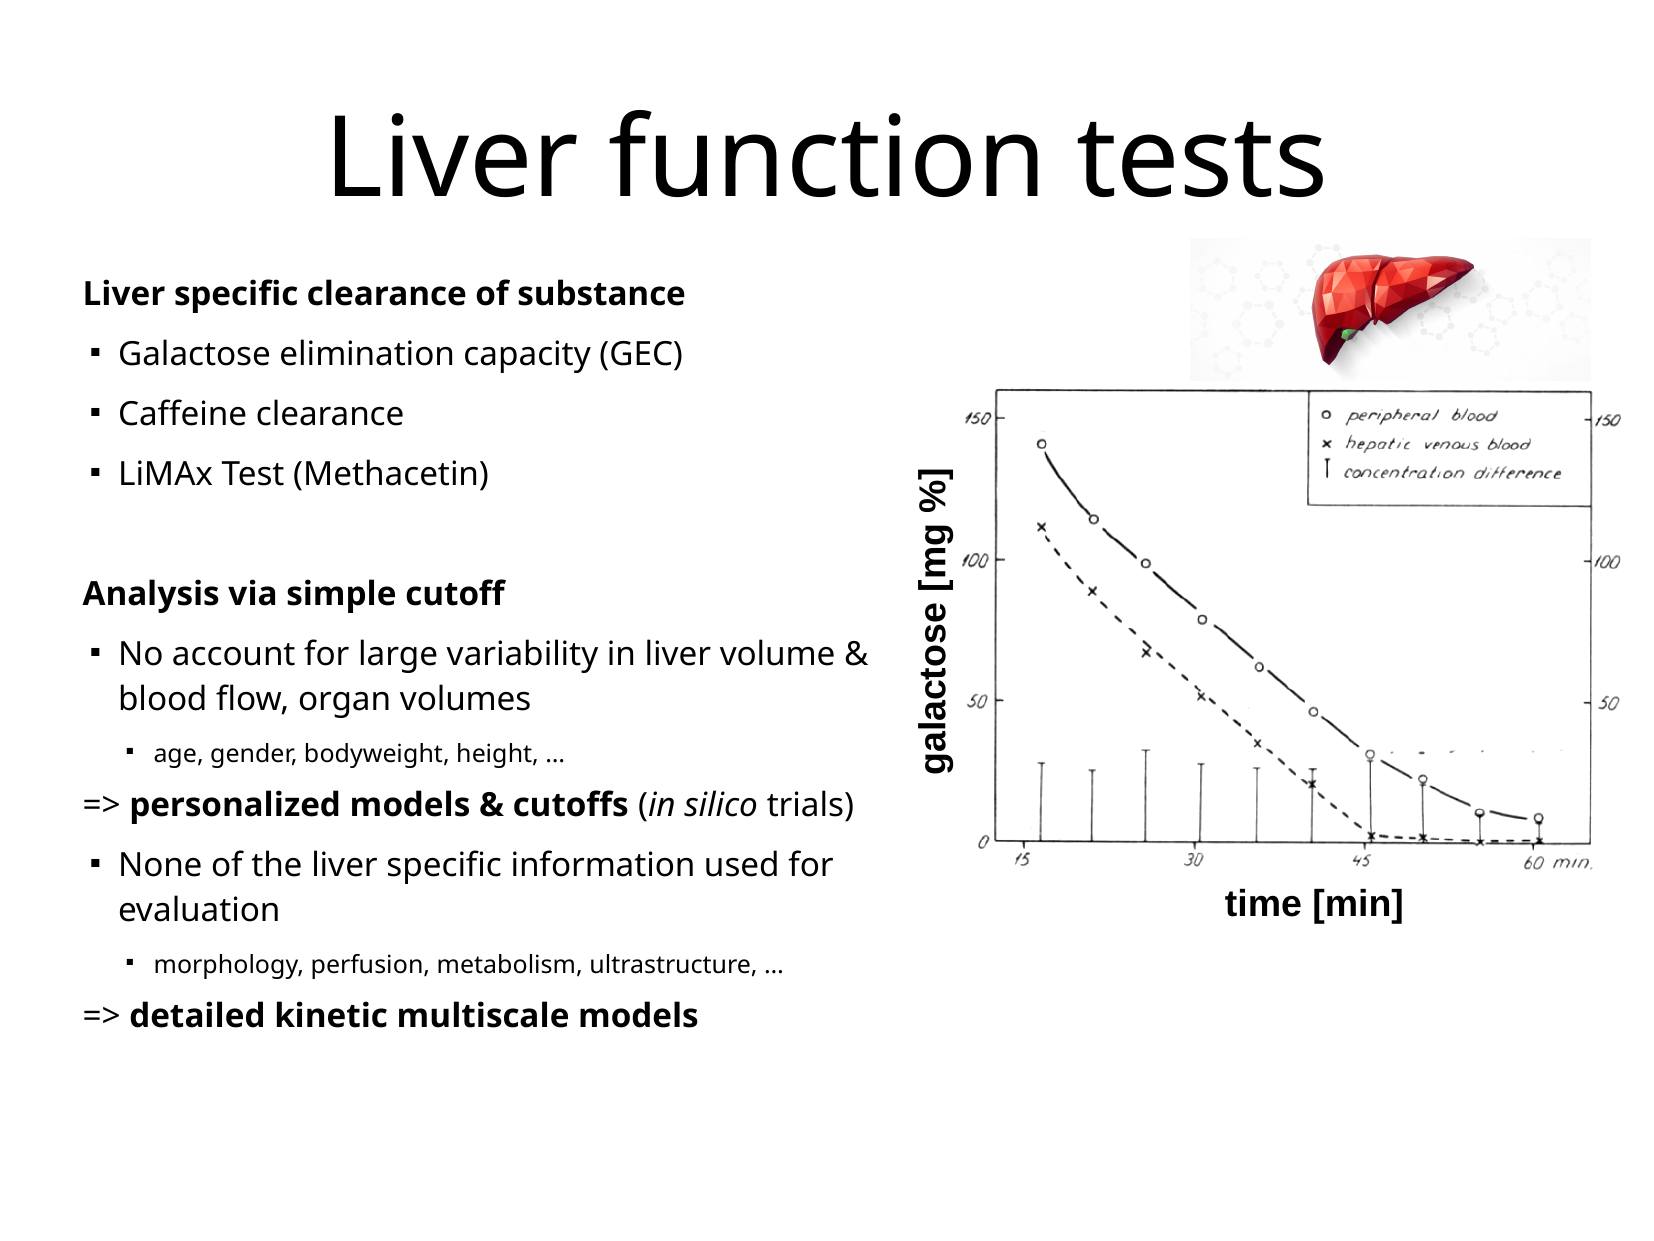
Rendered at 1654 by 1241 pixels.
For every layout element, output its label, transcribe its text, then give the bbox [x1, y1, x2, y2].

text_box galactose [mg %] [893, 445, 950, 783]
list Liver specific clearance of substance Galactose elimination capacity (GEC) Caffeine clearance LiMAx Test (Methacetin) Analysis via simple cutoff No account for large variability in liver volume & blood flow, organ volumes age, gender, bodyweight, height, … => personalized models & cutoffs (in silico trials) None of the liver specific information used for evaluation morphology, perfusion, metabolism, ultrastructure, … => detailed kinetic multiscale models [82, 270, 871, 1081]
text_box time [min] [1210, 871, 1419, 929]
title Liver function tests [82, 49, 1571, 257]
picture [955, 388, 1621, 870]
picture [1190, 238, 1591, 381]
